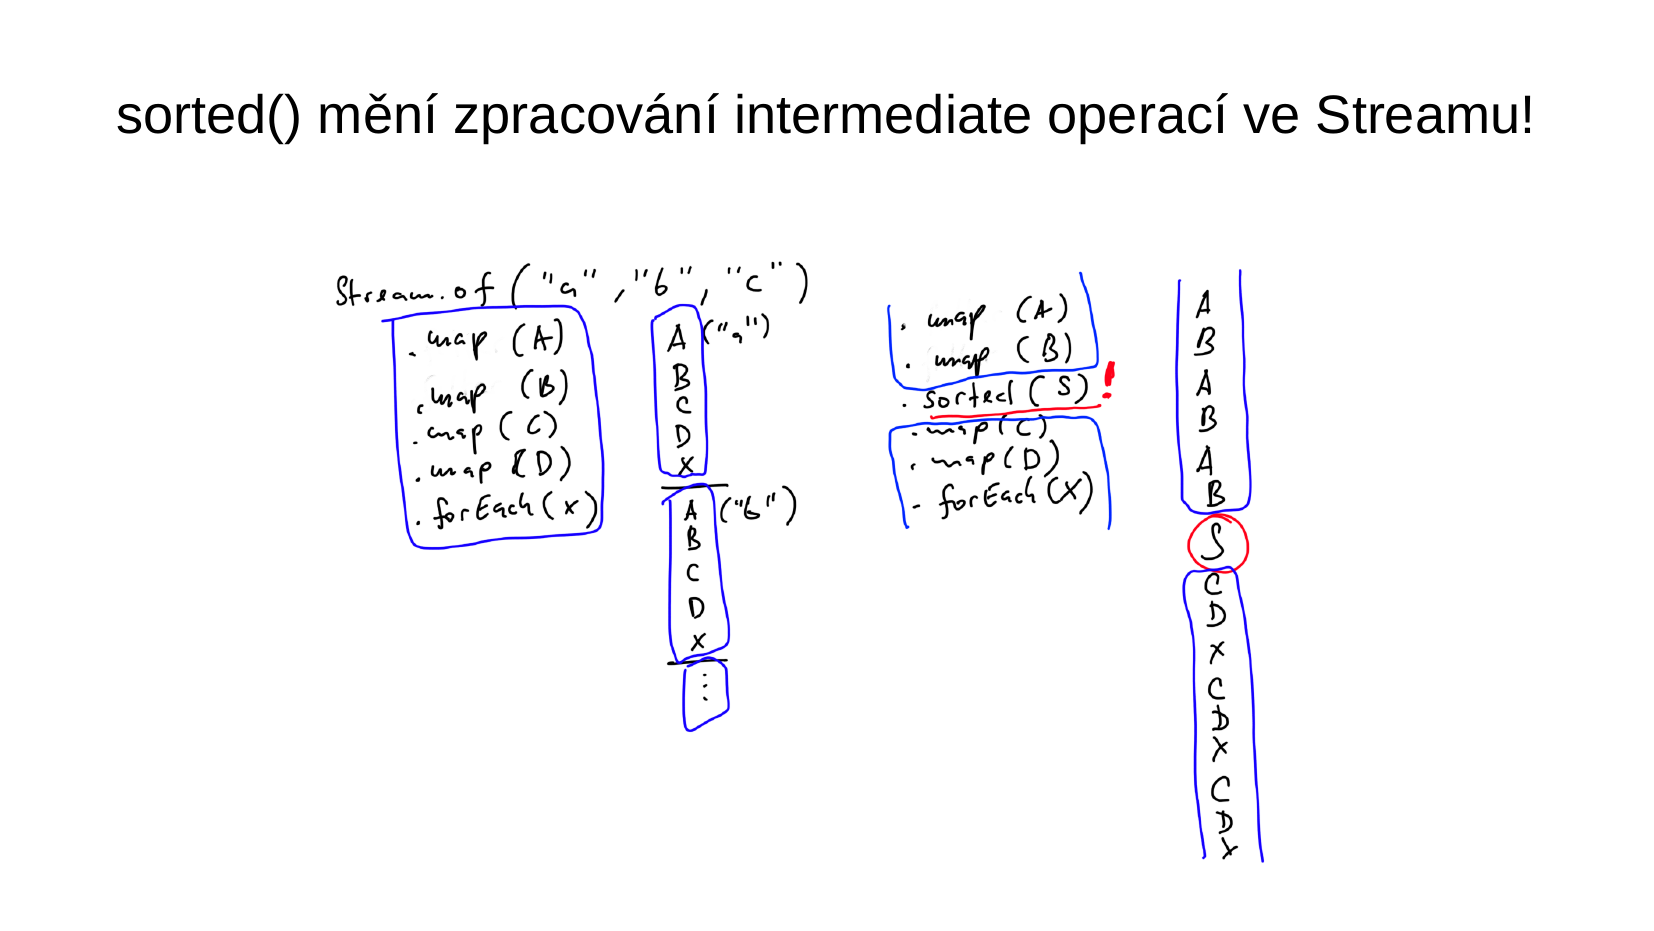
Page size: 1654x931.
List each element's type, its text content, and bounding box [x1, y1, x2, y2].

picture [262, 210, 1426, 909]
title sorted() mění zpracování intermediate operací ve Streamu! [82, 37, 1571, 193]
